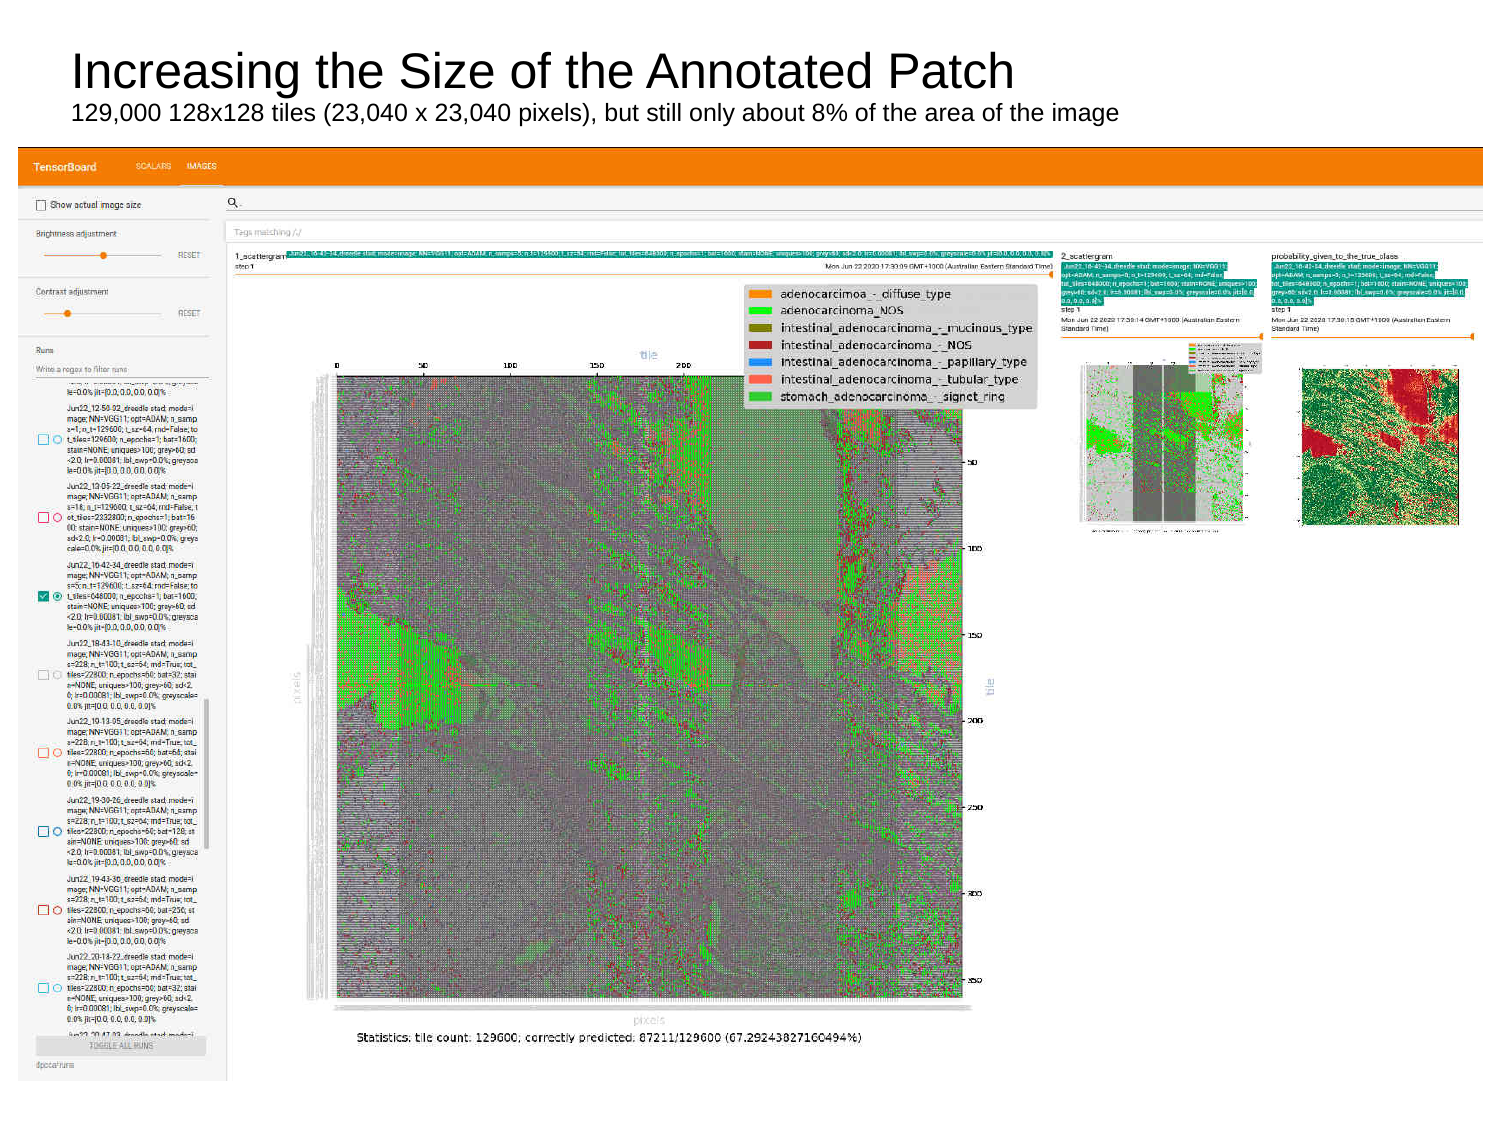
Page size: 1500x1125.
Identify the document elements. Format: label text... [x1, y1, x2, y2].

title Increasing the Size of the Annotated Patch 129,000 128x128 tiles (23,040 x 23,040 pixels), but still only about 8% of the area of the image [70, 30, 1461, 140]
picture [18, 147, 1483, 1081]
